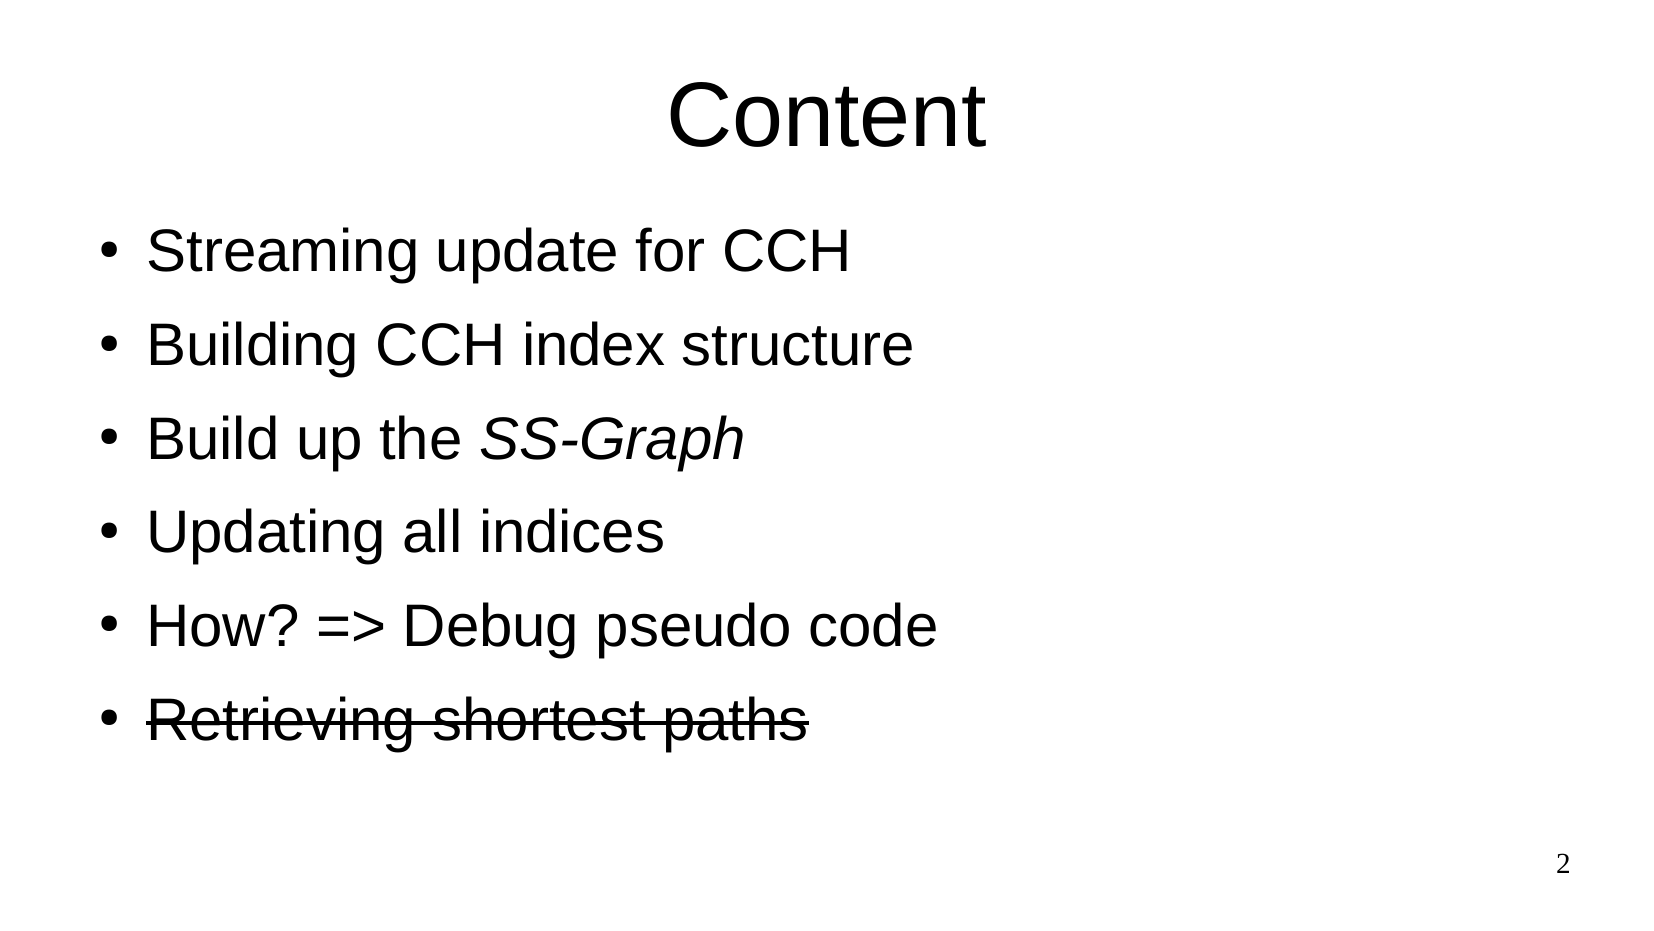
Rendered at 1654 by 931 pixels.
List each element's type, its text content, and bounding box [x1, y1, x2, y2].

list Streaming update for CCH Building CCH index structure Build up the SS-Graph Updating all indices How? => Debug pseudo code Retrieving shortest paths [82, 217, 1571, 758]
title Content [82, 37, 1571, 193]
